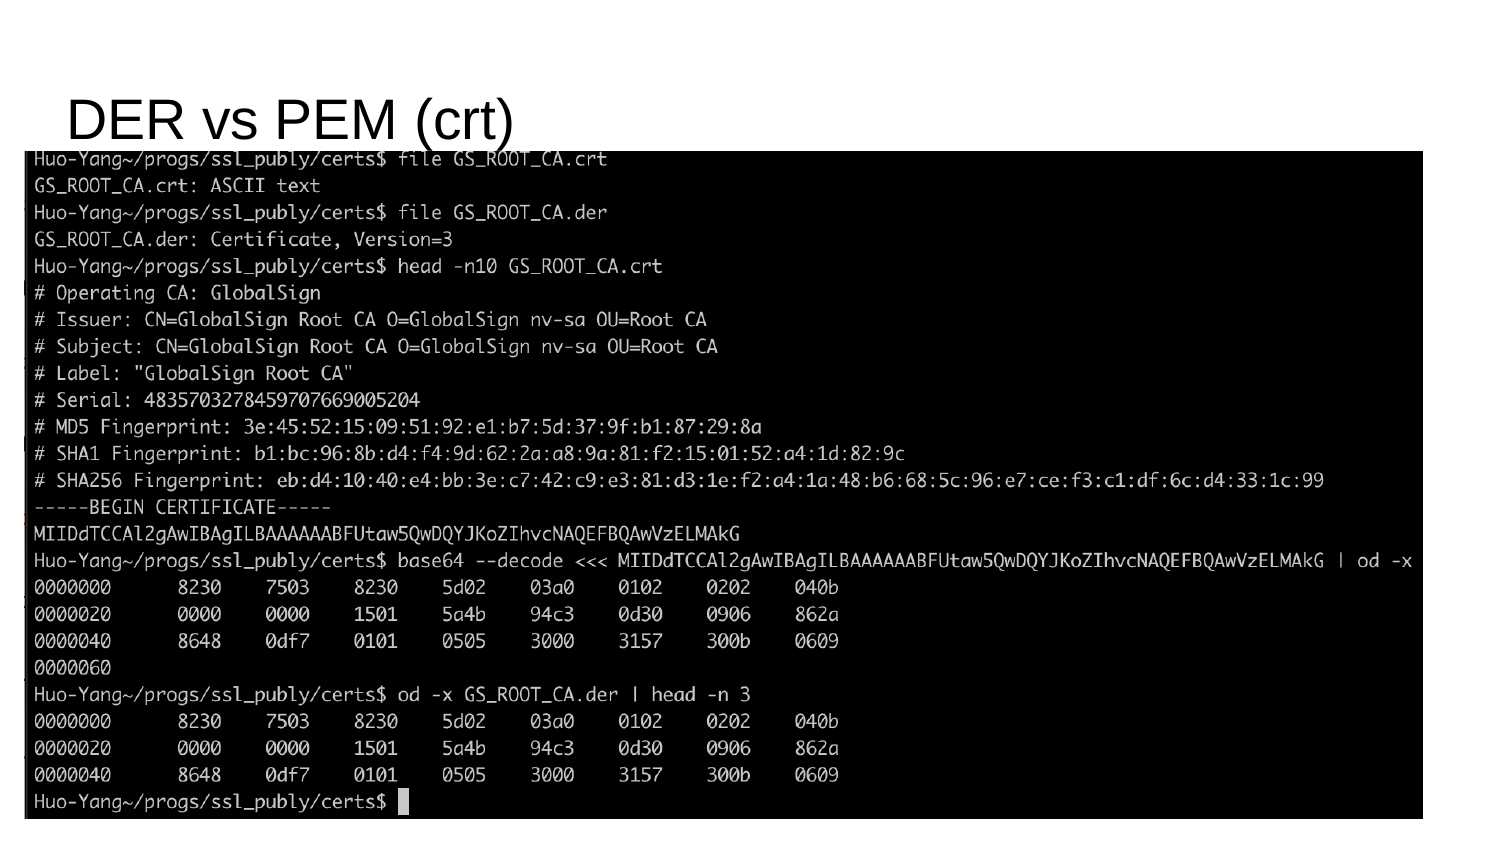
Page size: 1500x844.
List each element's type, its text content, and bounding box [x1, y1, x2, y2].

picture [24, 151, 1423, 819]
title DER vs PEM (crt) [51, 72, 1449, 167]
